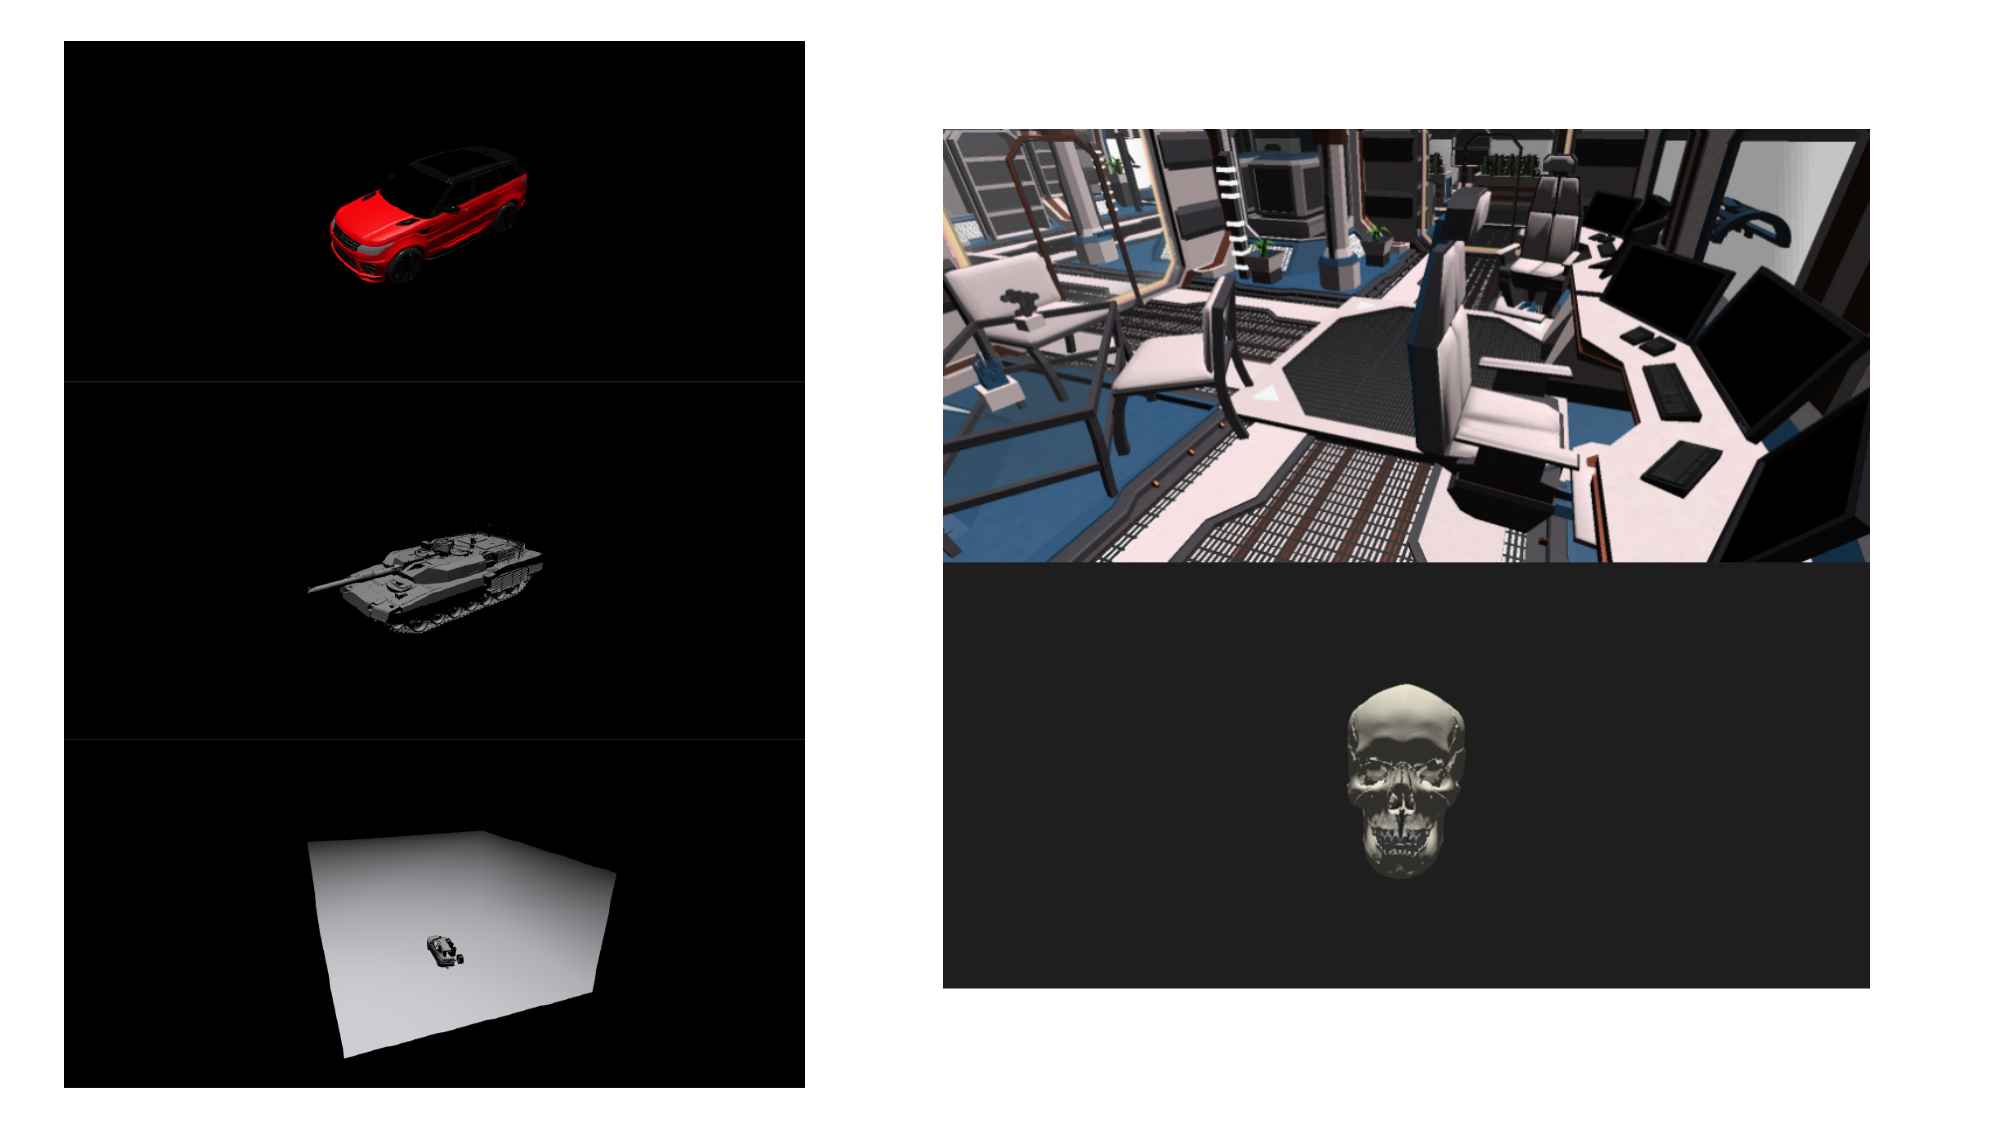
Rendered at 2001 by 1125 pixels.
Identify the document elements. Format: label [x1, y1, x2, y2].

picture [943, 129, 1870, 990]
picture [64, 41, 805, 1089]
